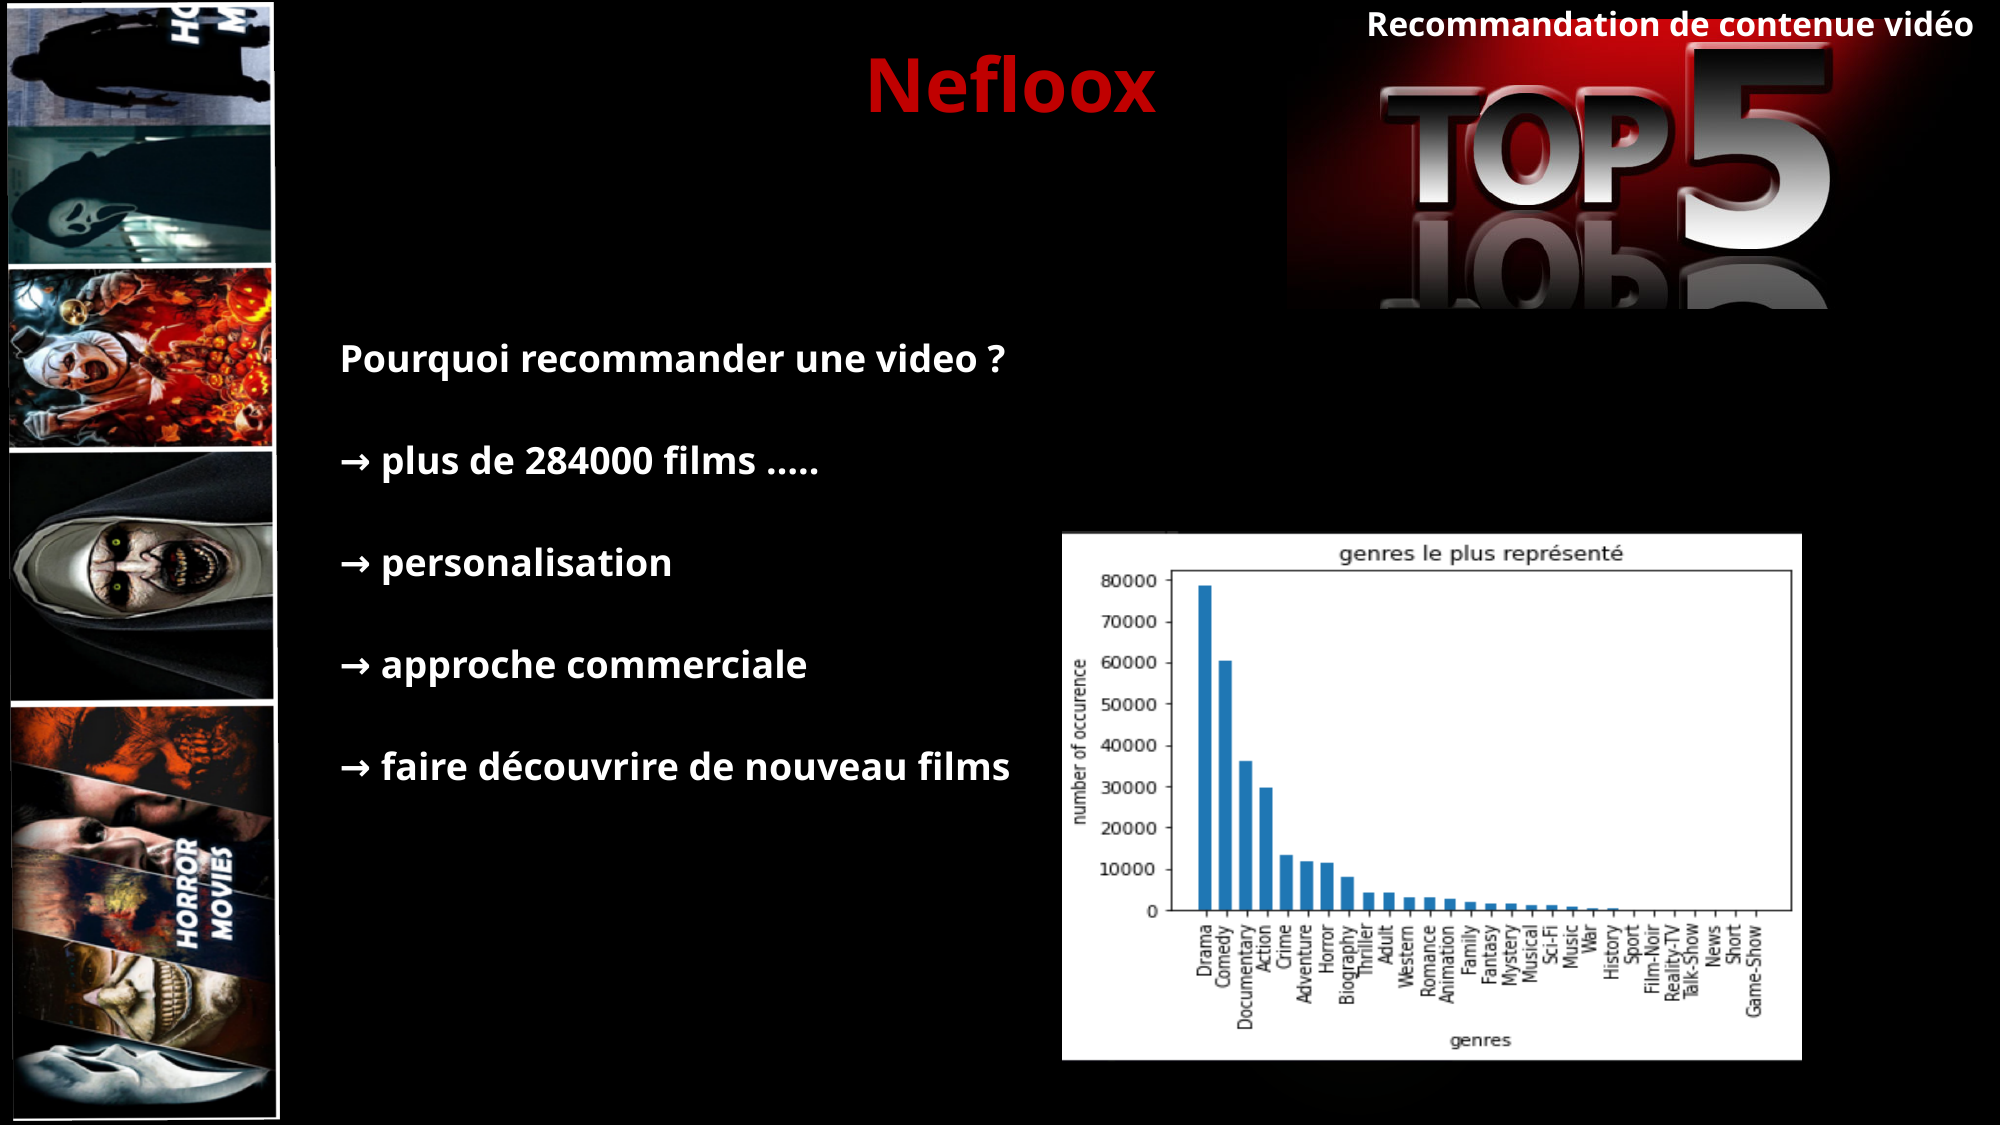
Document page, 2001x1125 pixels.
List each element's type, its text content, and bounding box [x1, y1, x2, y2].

picture [6, 1, 280, 1121]
picture [1287, 51, 1971, 309]
text_box Nefloox [849, 25, 1217, 128]
picture [1062, 531, 1802, 1062]
text_box Recommandation de contenue vidéo [1171, 0, 1991, 51]
text_box Pourquoi recommander une video ? → plus de 284000 films ….. → personalisation → approche commerciale → faire découvrire de nouveau films [324, 324, 1329, 716]
